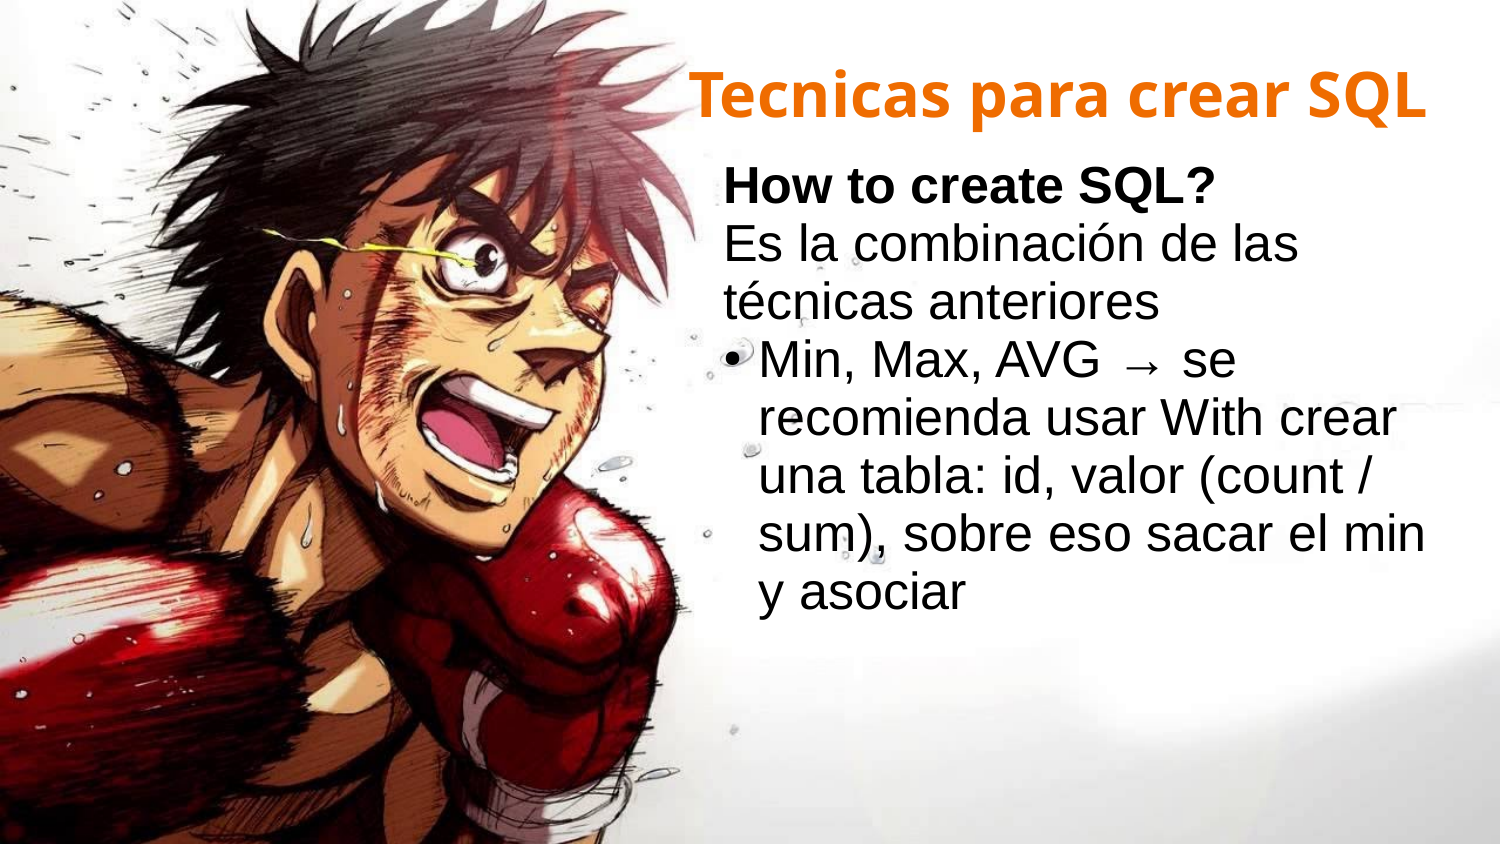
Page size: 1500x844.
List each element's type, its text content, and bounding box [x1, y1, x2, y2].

title Tecnicas para crear SQL [673, 35, 1500, 152]
text_box How to create SQL? Es la combinación de las técnicas anteriores Min, Max, AVG → se recomienda usar With crear una tabla: id, valor (count / sum), sobre eso sacar el min y asociar [708, 149, 1465, 713]
picture [0, 0, 1500, 844]
